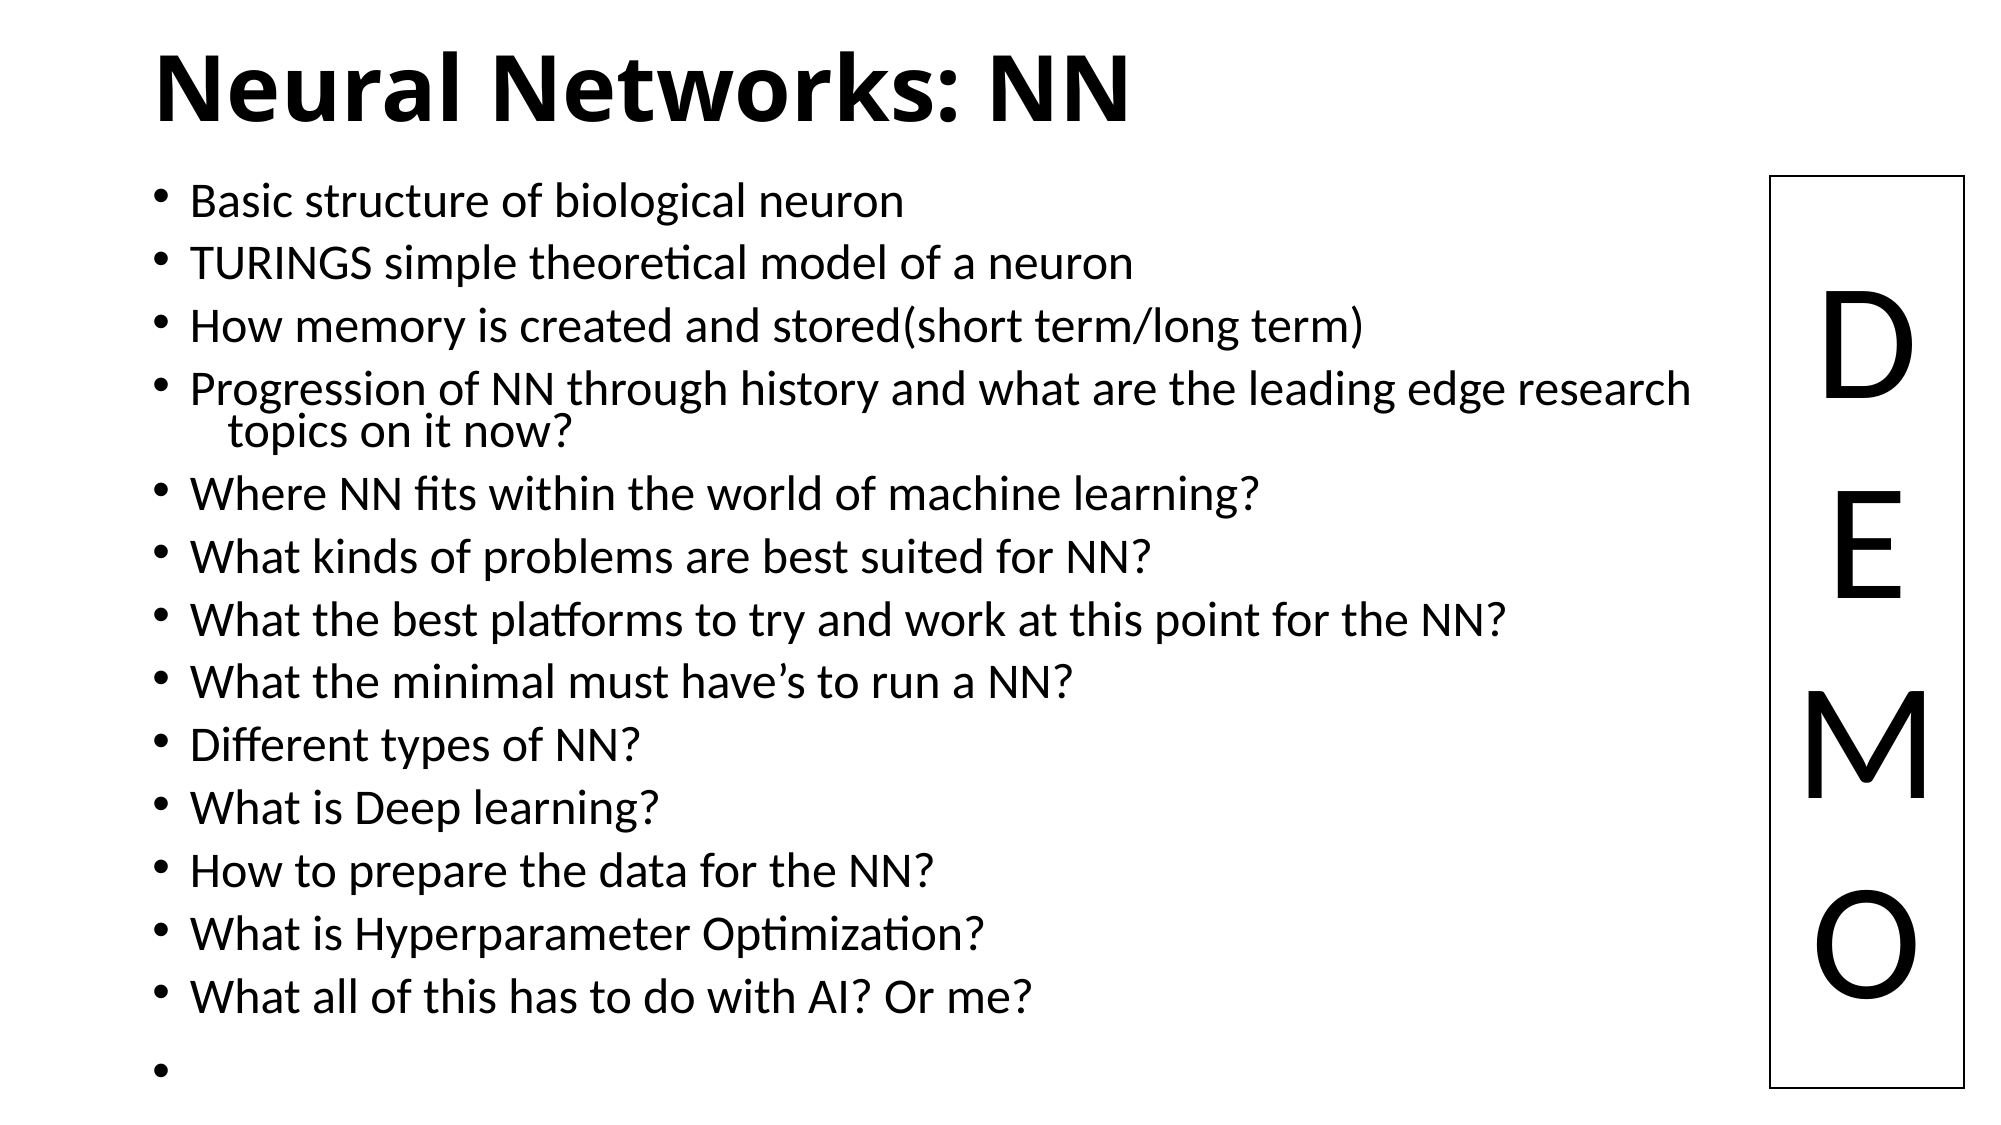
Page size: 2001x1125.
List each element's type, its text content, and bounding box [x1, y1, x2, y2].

title Neural Networks: NN [137, 33, 1863, 150]
list Basic structure of biological neuron TURINGS simple theoretical model of a neuron How memory is created and stored(short term/long term) Progression of NN through history and what are the leading edge research topics on it now? Where NN fits within the world of machine learning? What kinds of problems are best suited for NN? What the best platforms to try and work at this point for the NN? What the minimal must have’s to run a NN? Different types of NN? What is Deep learning? How to prepare the data for the NN? What is Hyperparameter Optimization? What all of this has to do with AI? Or me? [137, 176, 1748, 1084]
text_box D E M O [1770, 176, 1964, 1088]
